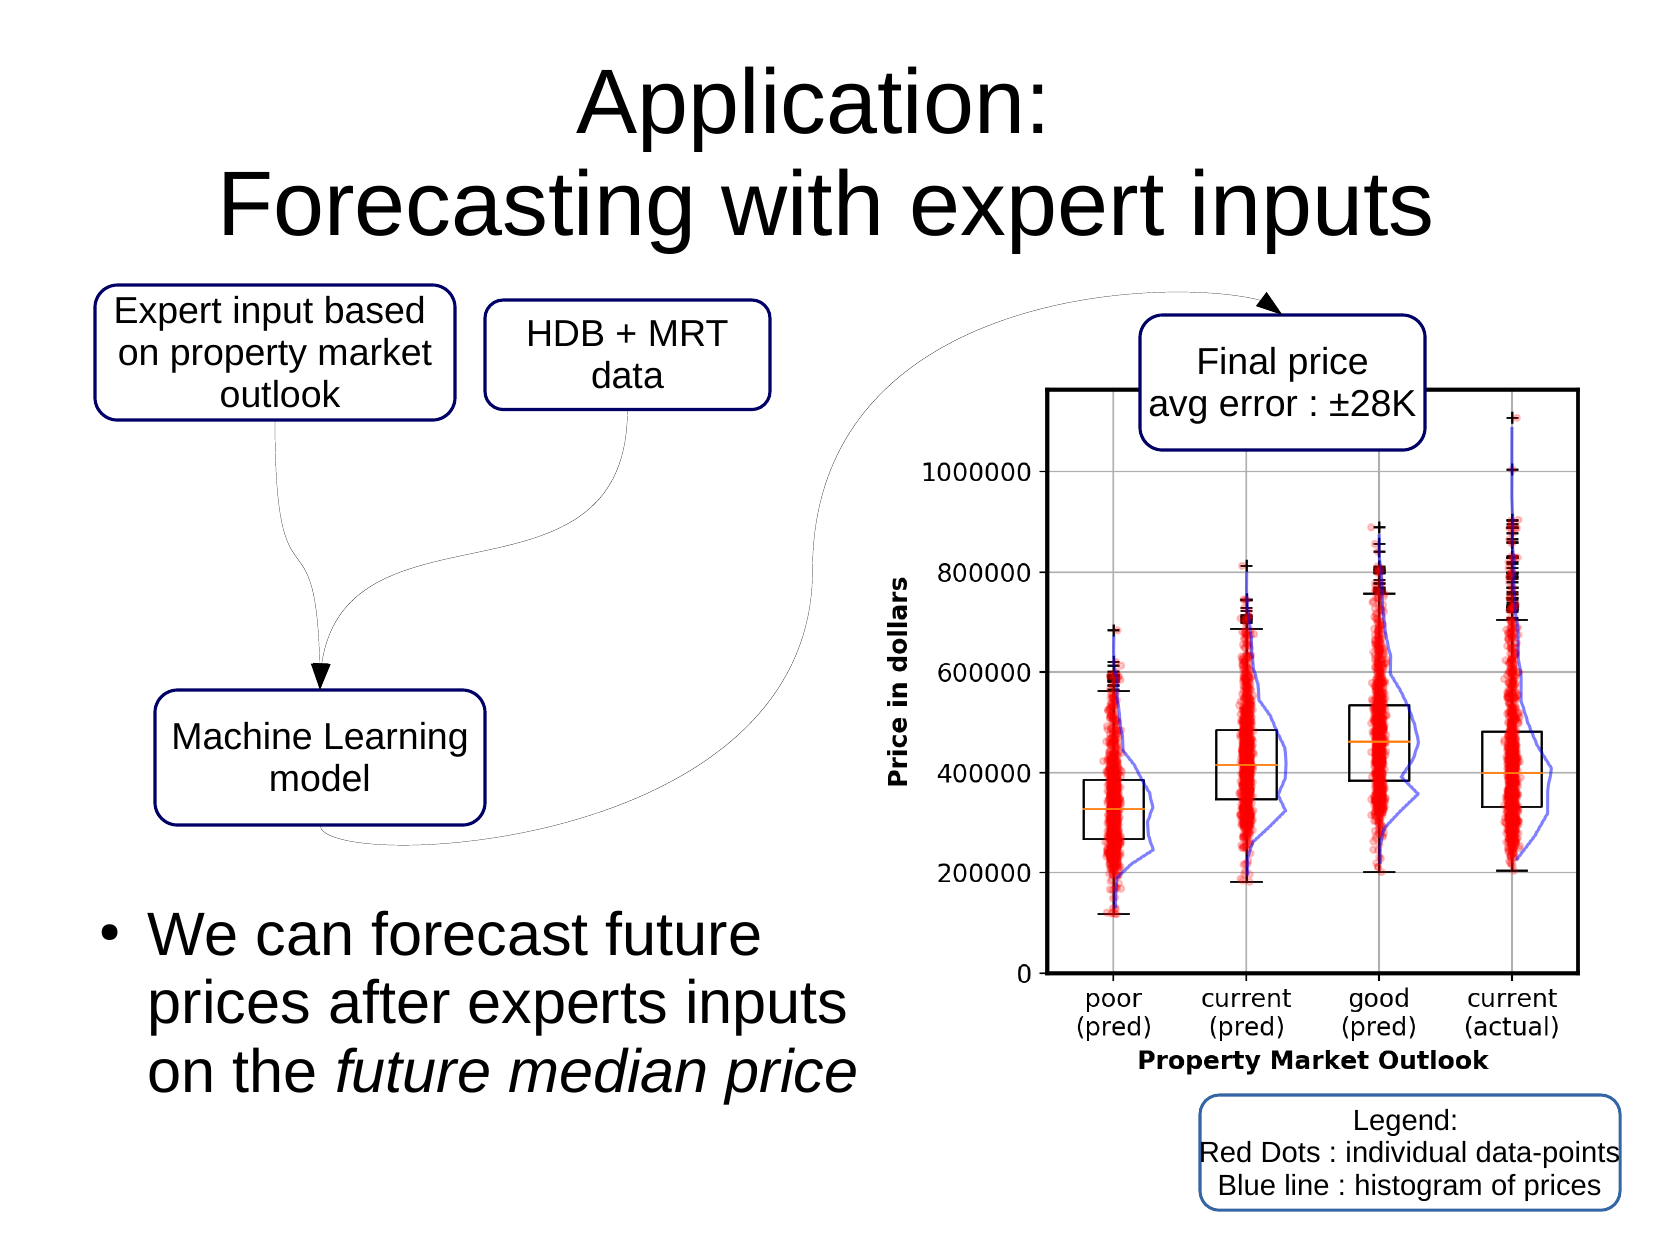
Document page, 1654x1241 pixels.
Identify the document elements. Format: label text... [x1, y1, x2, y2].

text_box Expert input based on property market outlook [94, 285, 456, 421]
list We can forecast future prices after experts inputs on the future median price [82, 900, 871, 1156]
text_box Final price avg error : ±28K [1140, 315, 1426, 451]
text_box HDB + MRT data [484, 300, 771, 410]
picture [859, 357, 926, 418]
title Application: Forecasting with expert inputs [82, 49, 1571, 257]
text_box Machine Learning model [154, 690, 486, 826]
text_box Legend: Red Dots : individual data-points Blue line : histogram of prices [1200, 1095, 1621, 1211]
picture [859, 357, 1610, 1108]
